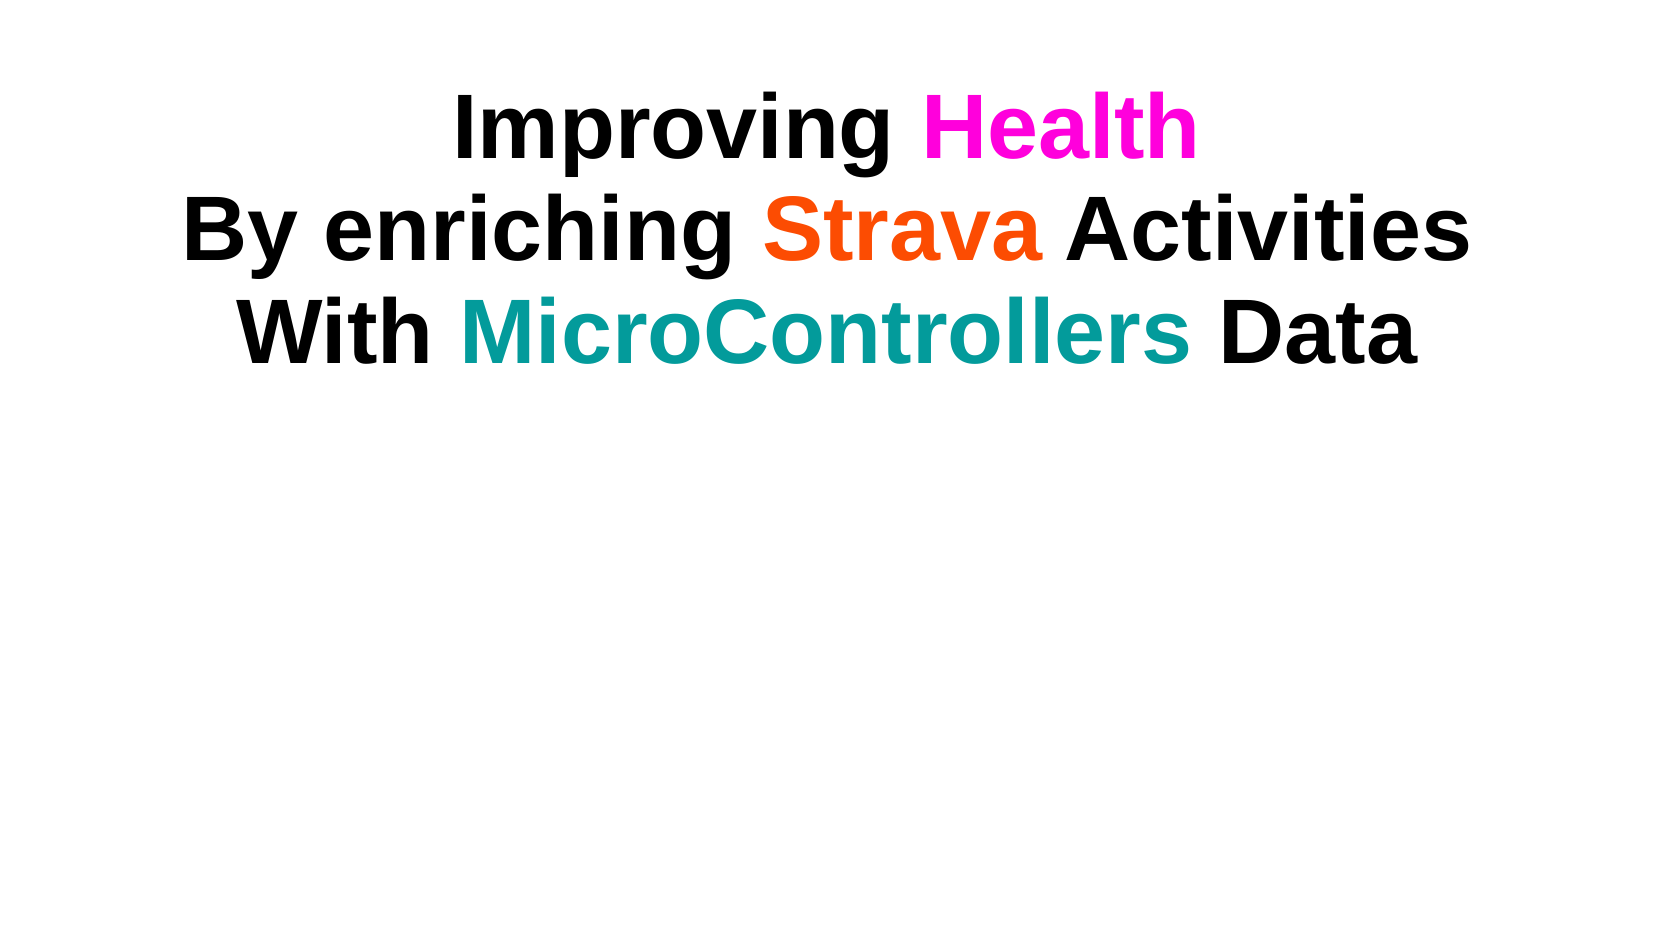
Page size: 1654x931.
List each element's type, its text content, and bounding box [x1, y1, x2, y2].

title Improving Health By enriching Strava Activities With MicroControllers Data [82, 75, 1571, 195]
title [0, 195, 1654, 466]
